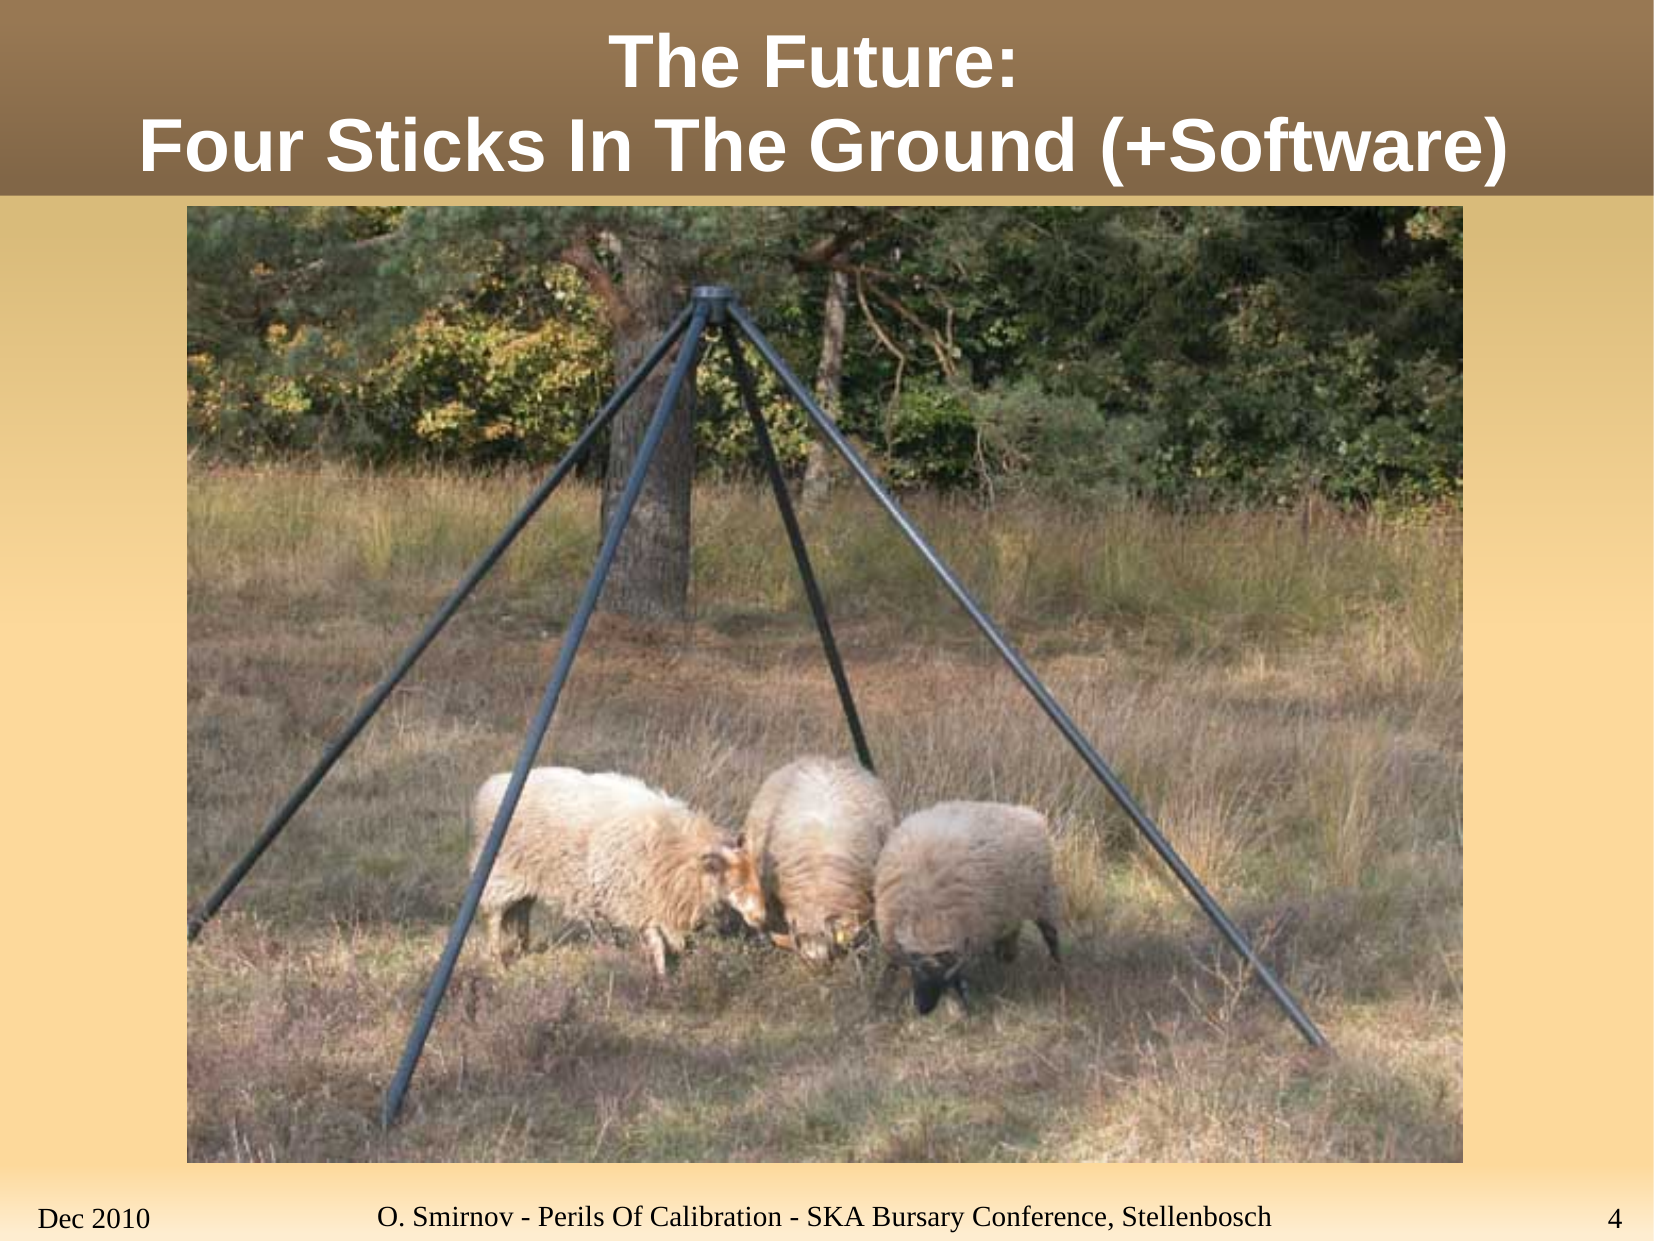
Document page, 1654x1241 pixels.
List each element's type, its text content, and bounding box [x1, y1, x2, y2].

title The Future: Four Sticks In The Ground (+Software) [37, 0, 1613, 208]
picture [0, 0, 1654, 1241]
